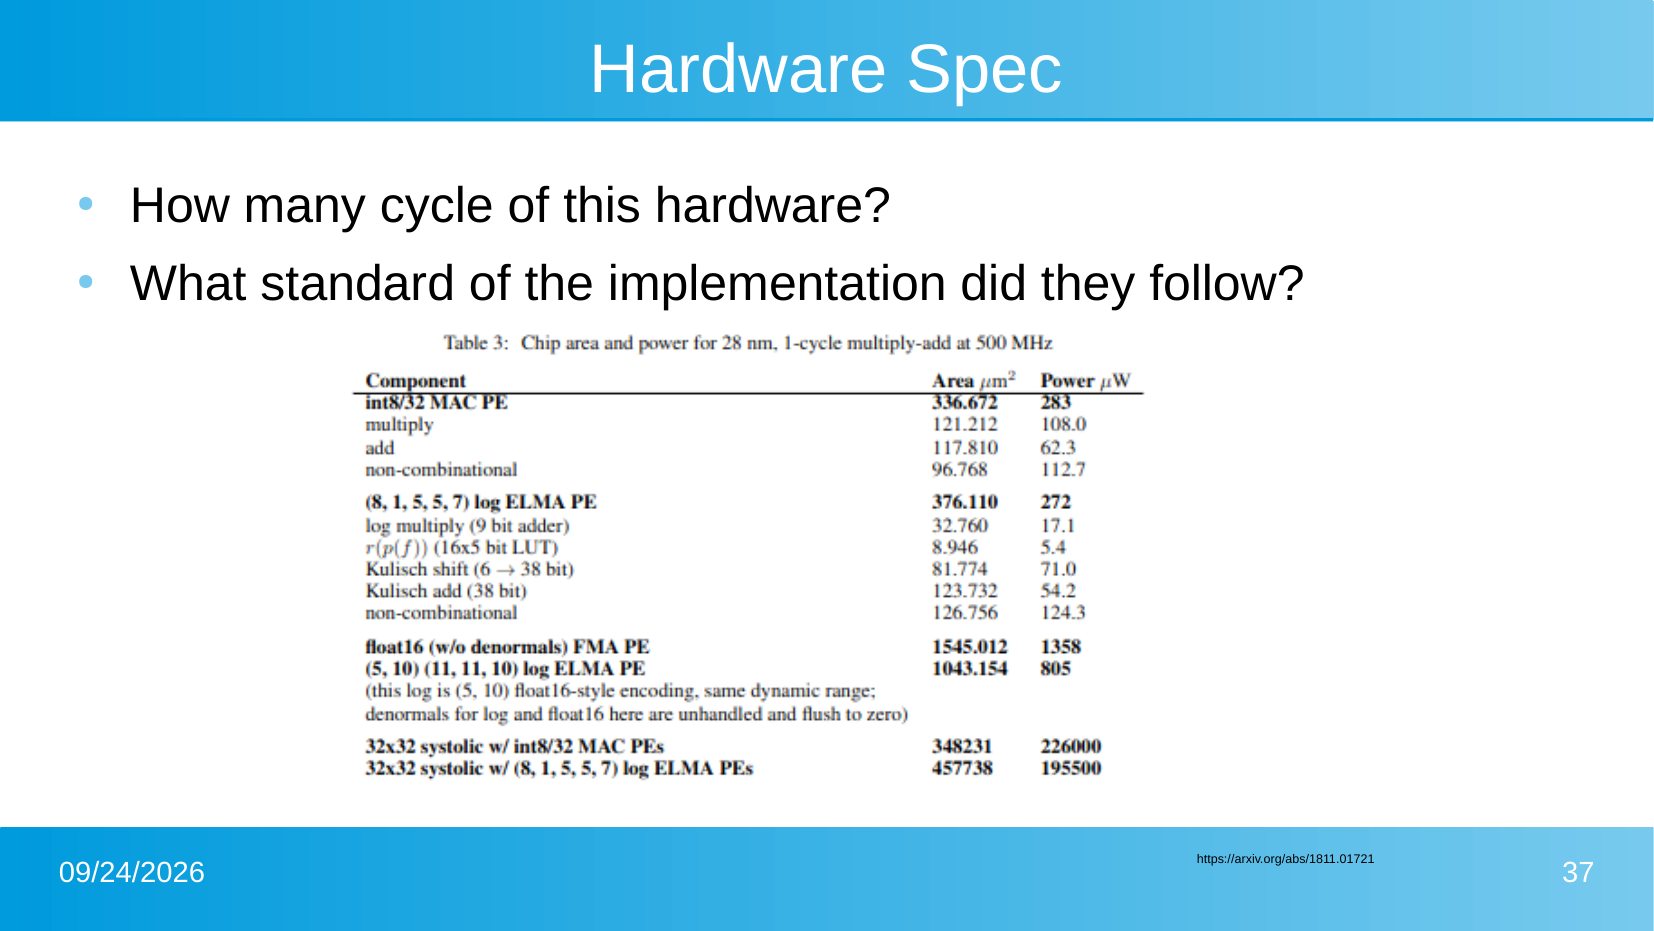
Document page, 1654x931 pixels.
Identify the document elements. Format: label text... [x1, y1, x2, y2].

text_box https://arxiv.org/abs/1811.01721 [1182, 845, 1392, 882]
picture [345, 317, 1150, 786]
title Hardware Spec [59, 29, 1595, 108]
list How many cycle of this hardware? What standard of the implementation did they follow? [59, 177, 1595, 768]
